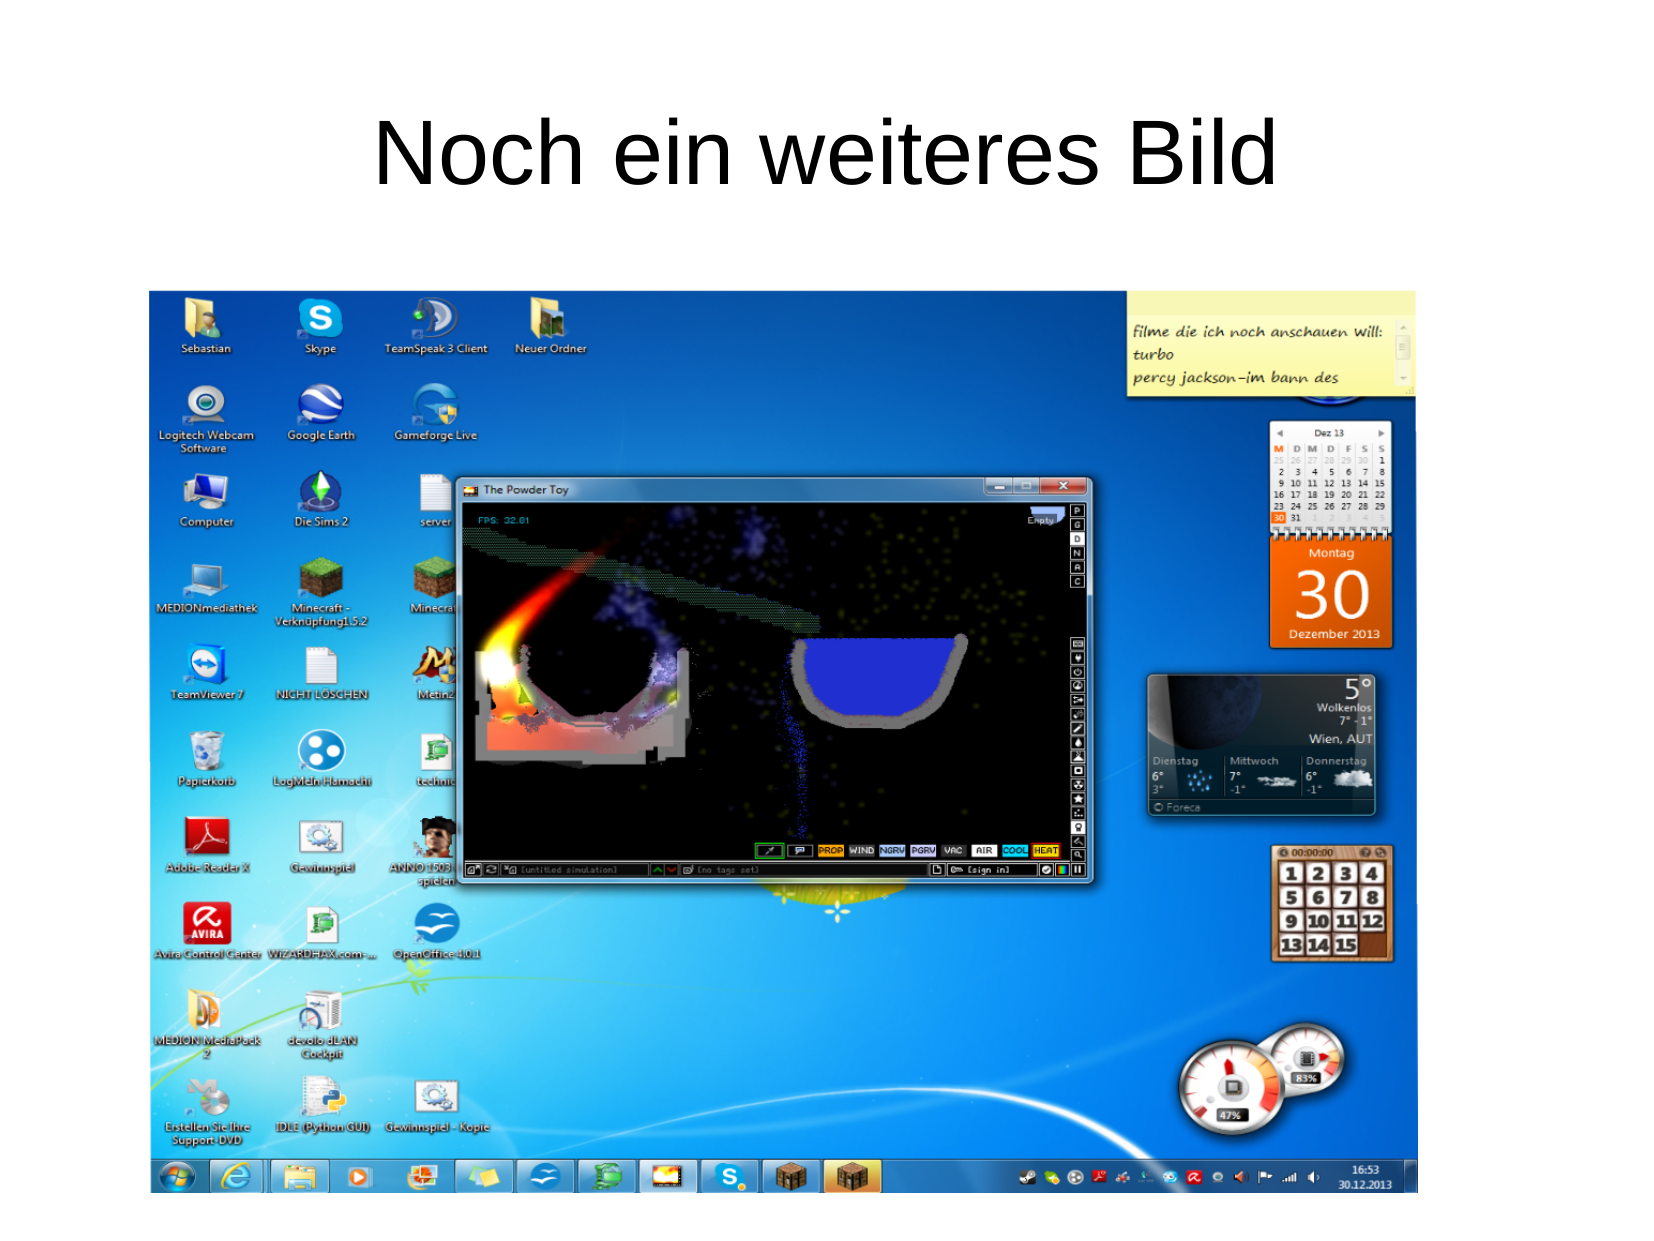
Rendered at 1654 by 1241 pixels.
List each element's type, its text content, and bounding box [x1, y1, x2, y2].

picture [148, 290, 1418, 1193]
title Noch ein weiteres Bild [82, 49, 1571, 257]
